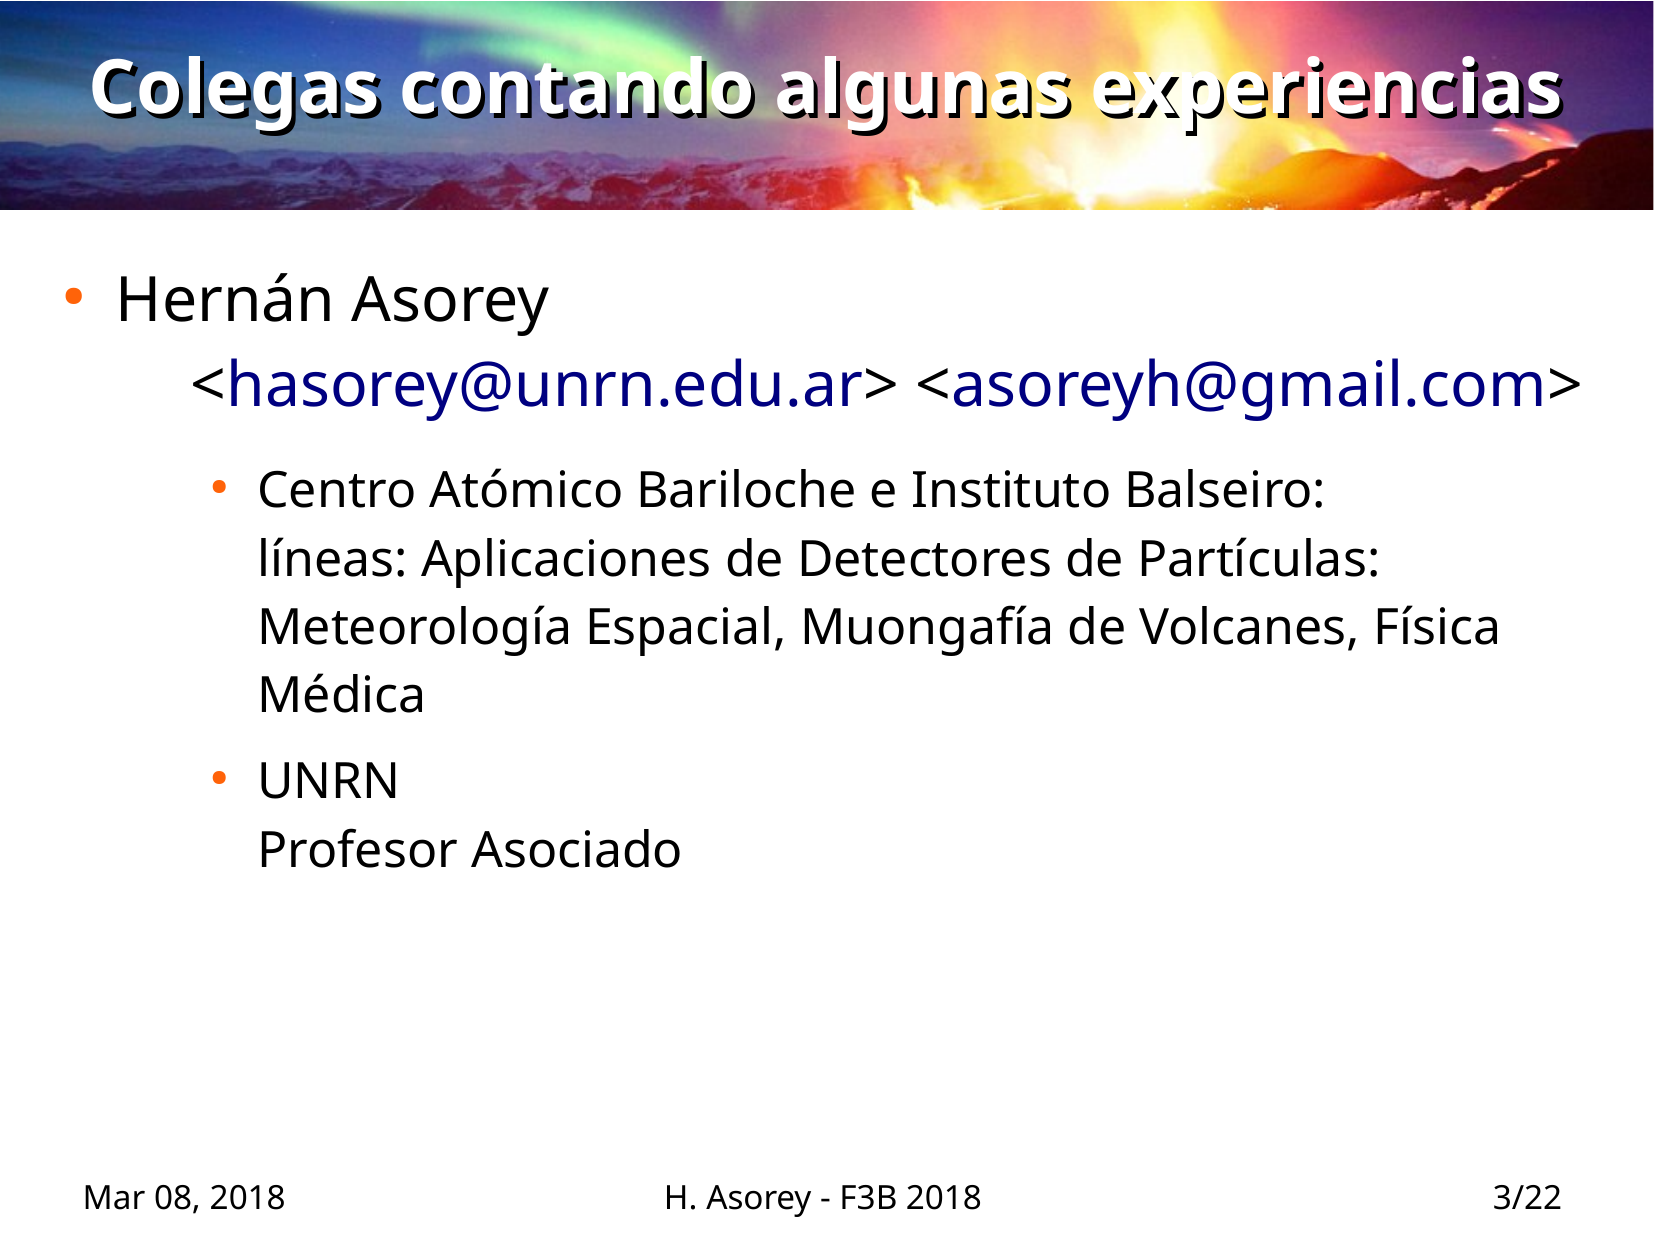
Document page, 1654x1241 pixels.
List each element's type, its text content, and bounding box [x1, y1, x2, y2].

title Colegas contando algunas experiencias [75, 19, 1564, 151]
picture [0, 1, 1654, 210]
list Hernán Asorey <hasorey@unrn.edu.ar> <asoreyh@gmail.com> Centro Atómico Bariloche e Instituto Balseiro: líneas: Aplicaciones de Detectores de Partículas: Meteorología Espacial, Muongafía de Volcanes, Física Médica UNRN Profesor Asociado [45, 255, 1606, 1156]
